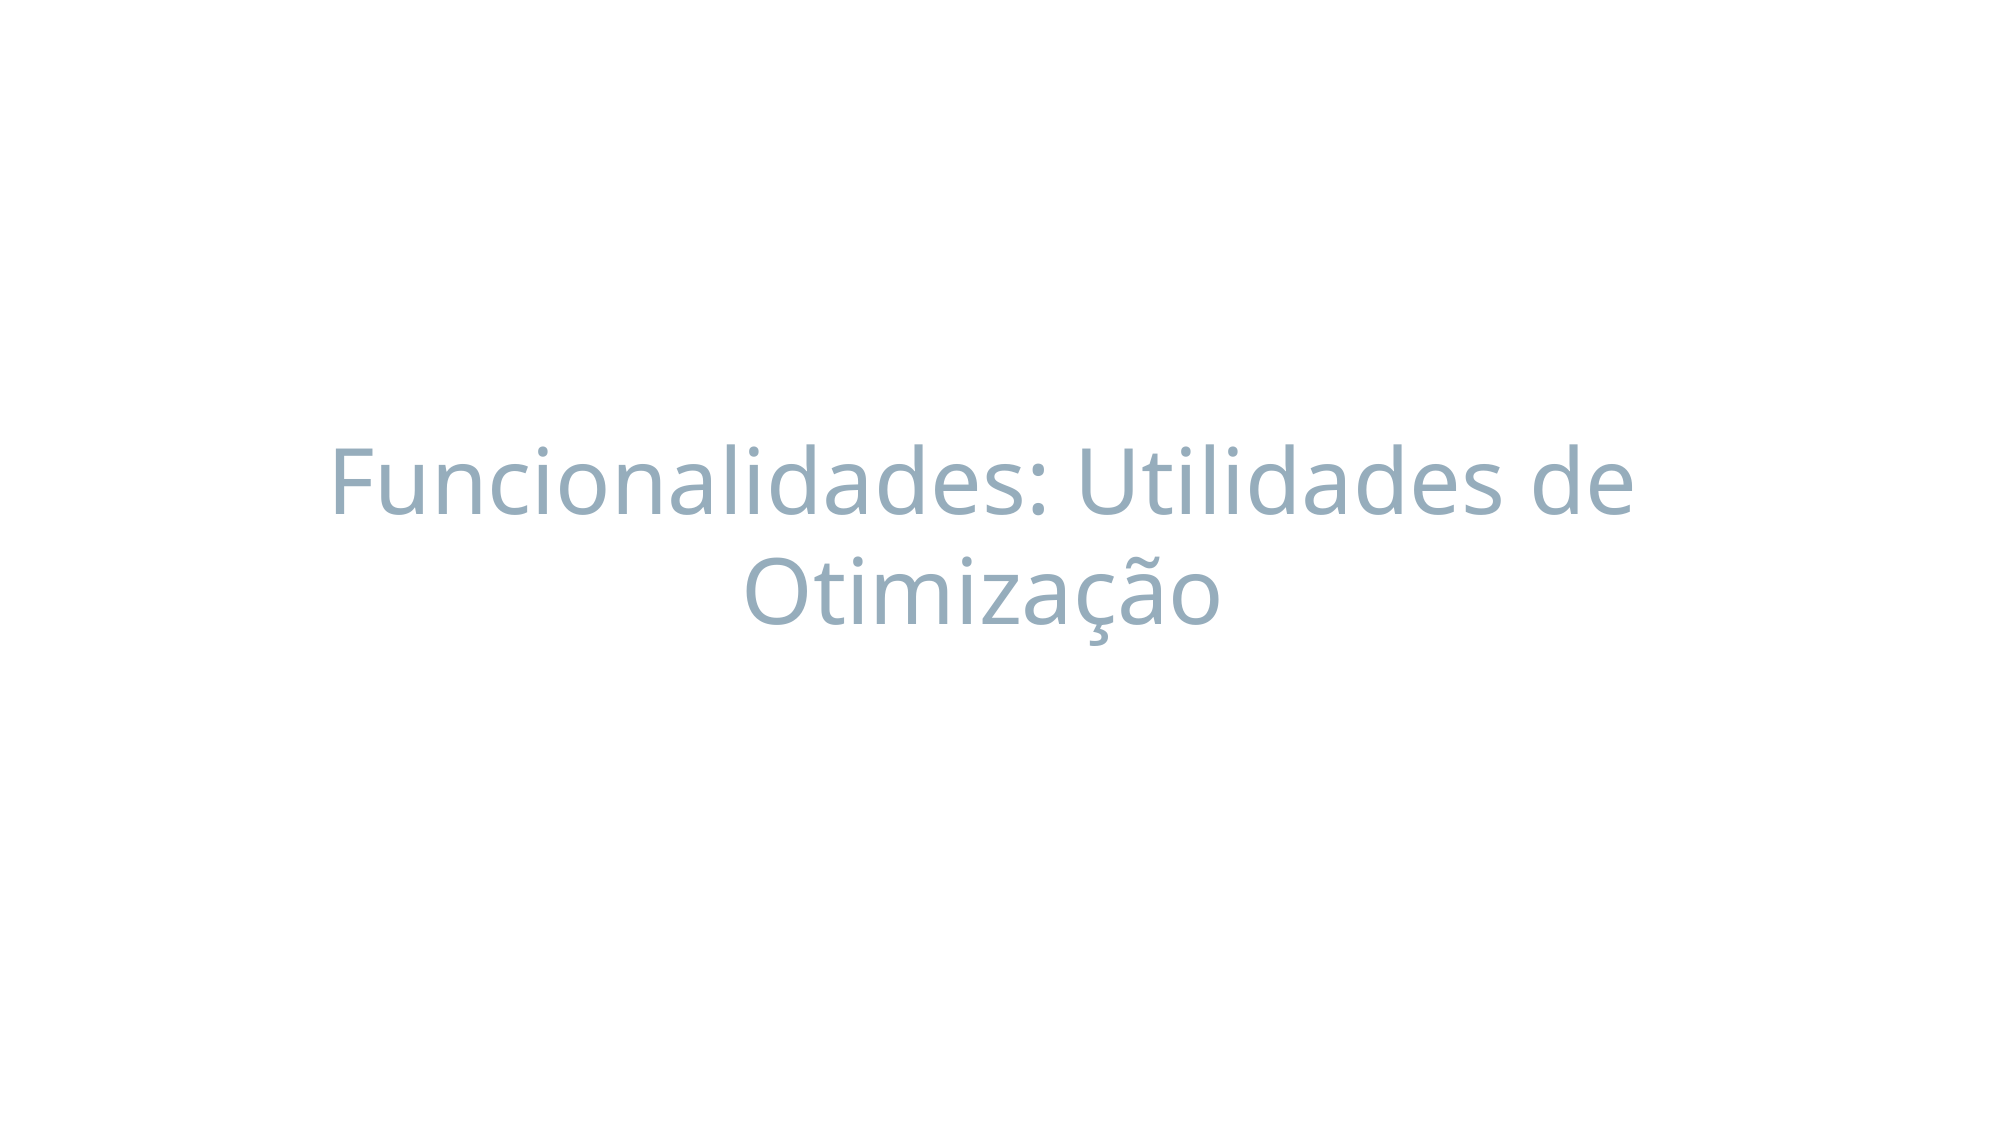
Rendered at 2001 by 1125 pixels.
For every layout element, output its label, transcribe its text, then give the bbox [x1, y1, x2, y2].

title Funcionalidades: Utilidades de Otimização [264, 474, 1702, 591]
